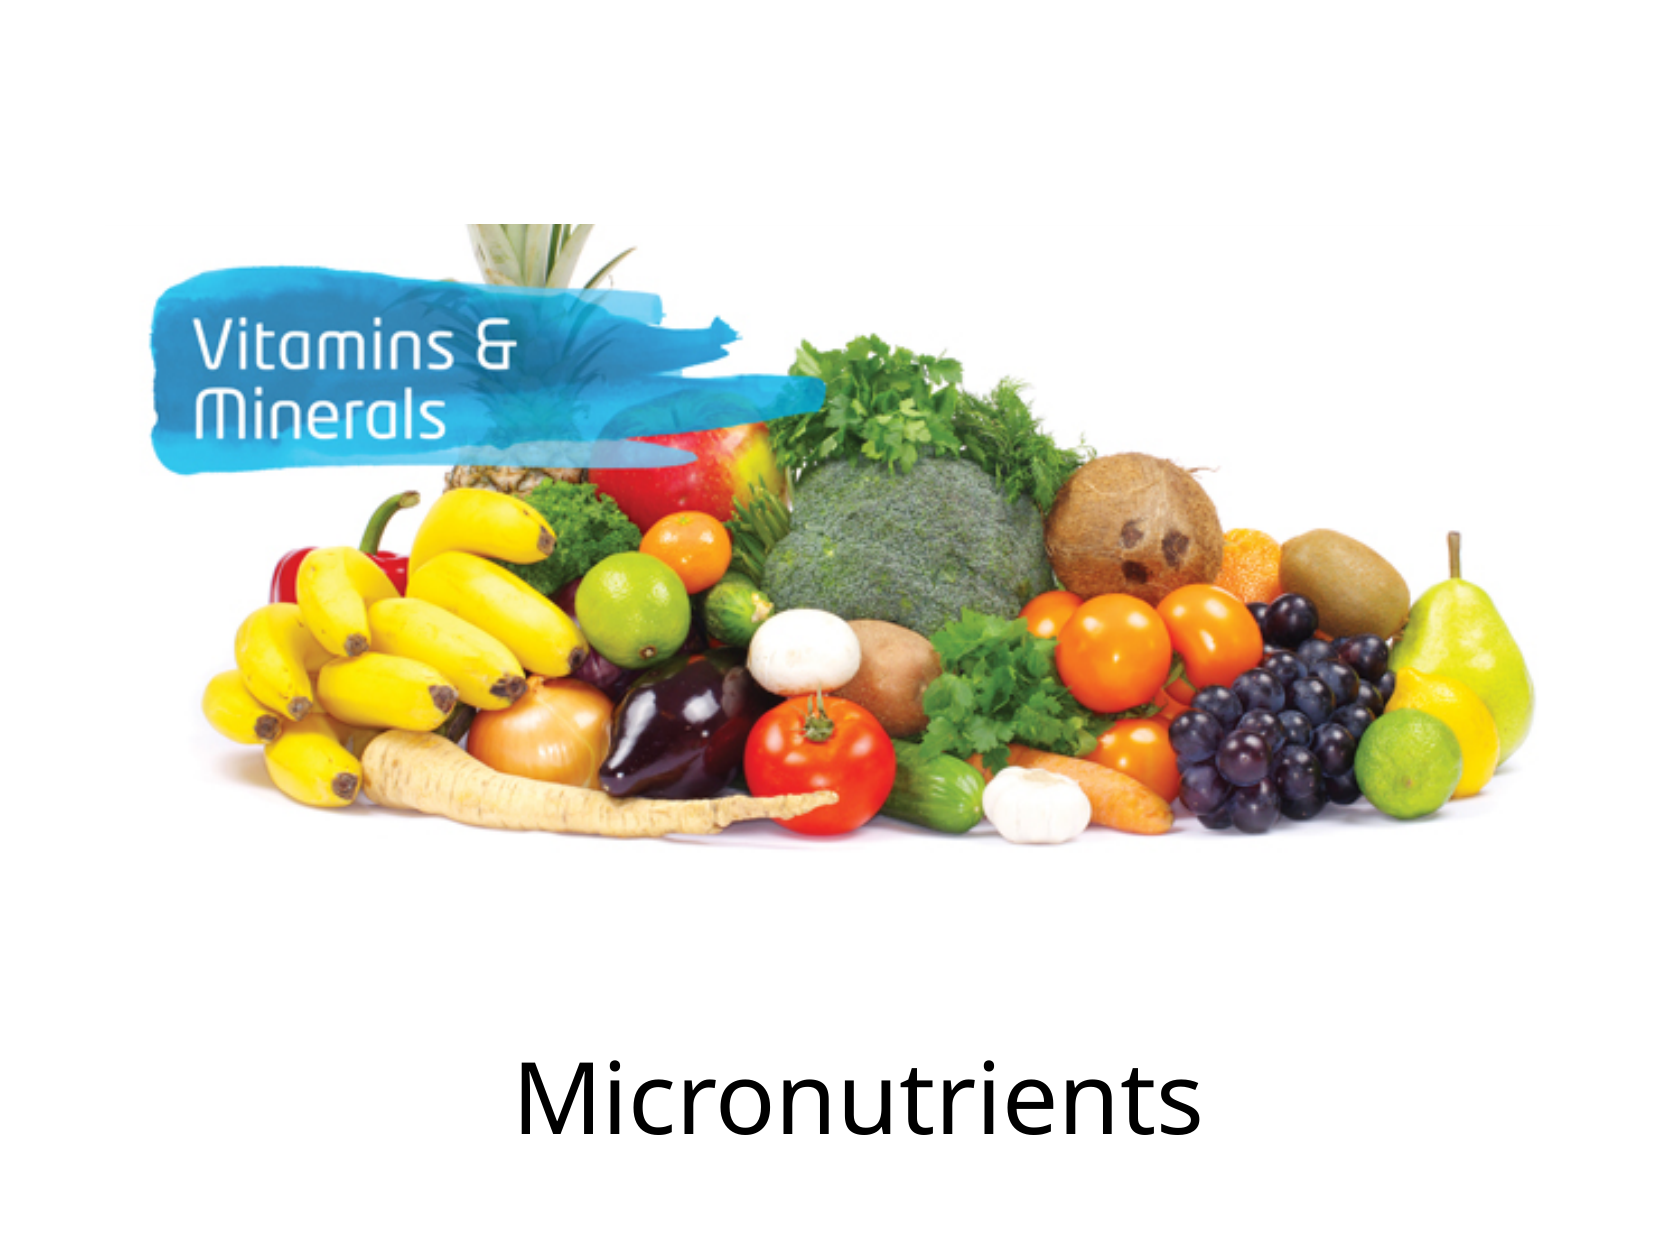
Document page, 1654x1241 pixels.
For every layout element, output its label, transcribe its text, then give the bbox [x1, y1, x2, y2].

text_box Micronutrients [497, 1020, 1142, 1135]
picture [105, 224, 1561, 871]
